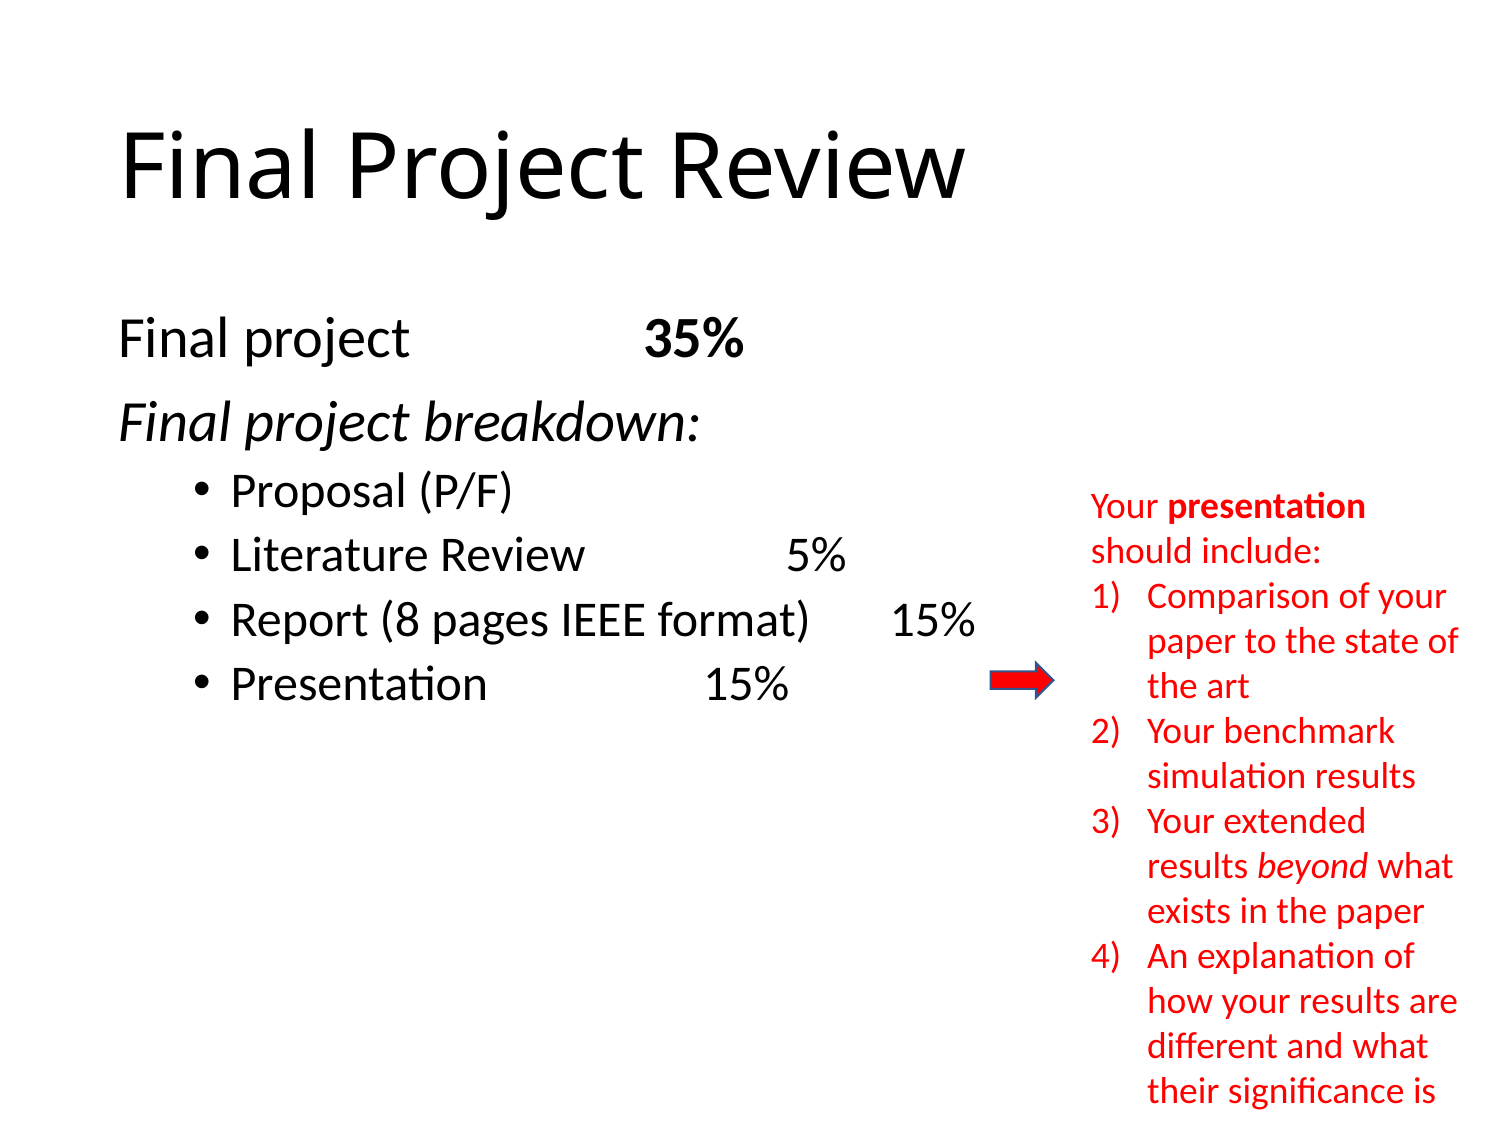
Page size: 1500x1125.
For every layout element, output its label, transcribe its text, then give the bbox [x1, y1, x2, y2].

list Final project 35% Final project breakdown: Proposal (P/F) Literature Review 5% Report (8 pages IEEE format) 15% Presentation 15% [103, 299, 1397, 1014]
text_box Your presentation should include: Comparison of your paper to the state of the art Your benchmark simulation results Your extended results beyond what exists in the paper An explanation of how your results are different and what their significance is [1076, 473, 1481, 1119]
title Final Project Review [103, 59, 1397, 278]
text_box [990, 662, 1054, 698]
